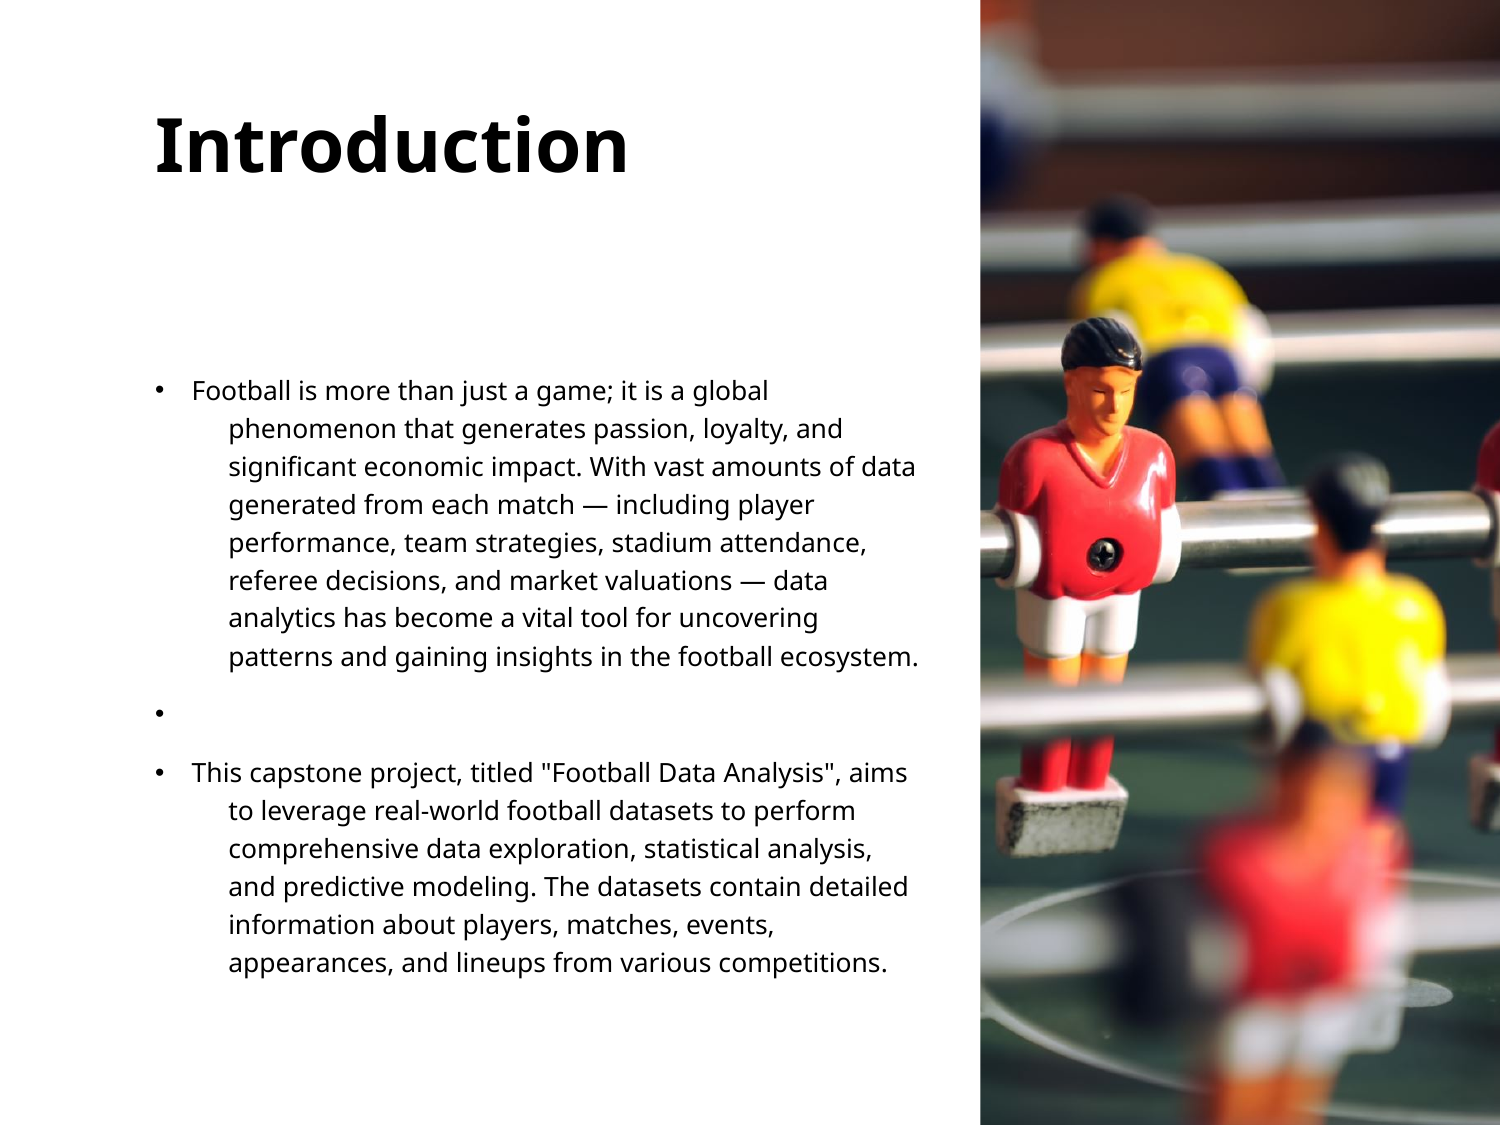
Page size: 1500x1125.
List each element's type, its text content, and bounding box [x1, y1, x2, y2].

list Football is more than just a game; it is a global phenomenon that generates passion, loyalty, and significant economic impact. With vast amounts of data generated from each match — including player performance, team strategies, stadium attendance, referee decisions, and market valuations — data analytics has become a vital tool for uncovering patterns and gaining insights in the football ecosystem. This capstone project, titled "Football Data Analysis", aims to leverage real-world football datasets to perform comprehensive data exploration, statistical analysis, and predictive modeling. The datasets contain detailed information about players, matches, events, appearances, and lineups from various competitions. [139, 359, 942, 1002]
title Introduction [139, 99, 981, 318]
picture [980, 0, 1500, 1125]
